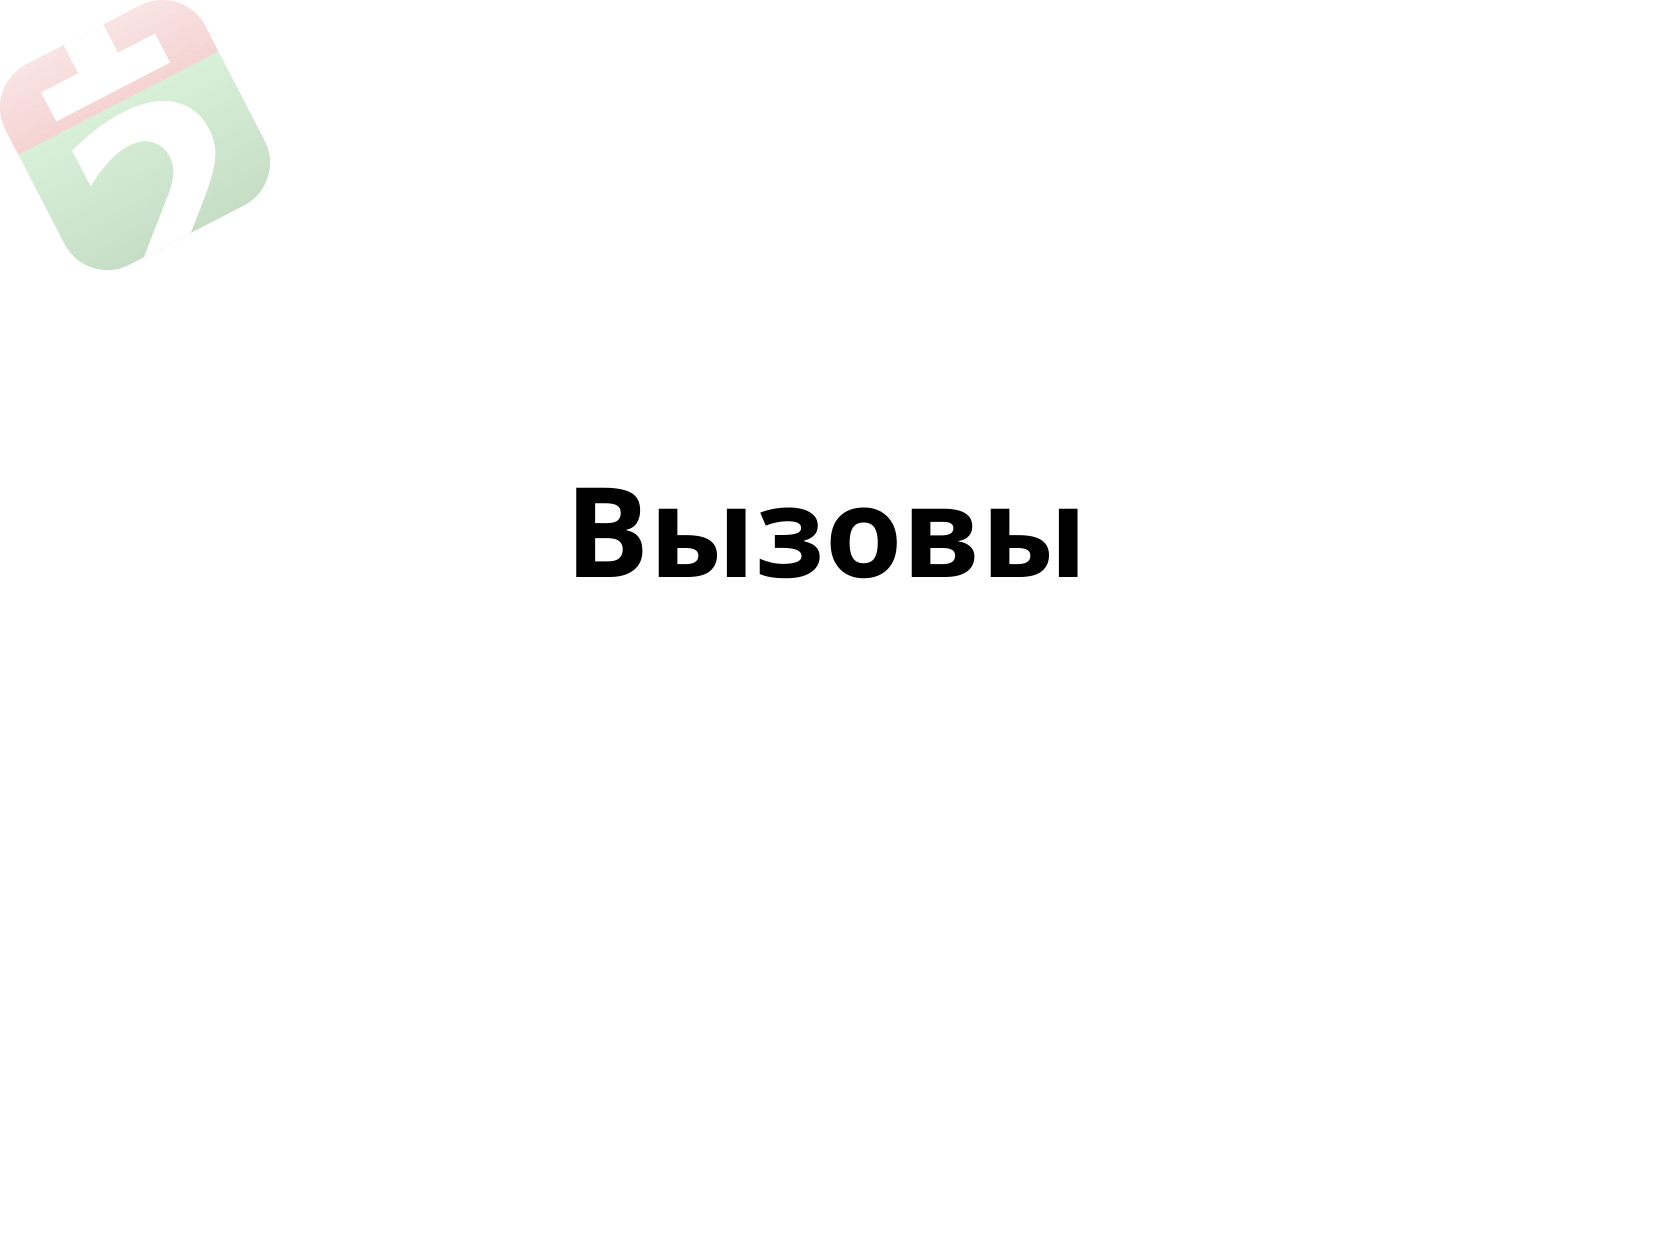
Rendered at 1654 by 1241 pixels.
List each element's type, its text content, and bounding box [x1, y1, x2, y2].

subtitle Вызовы [82, 49, 1571, 1010]
